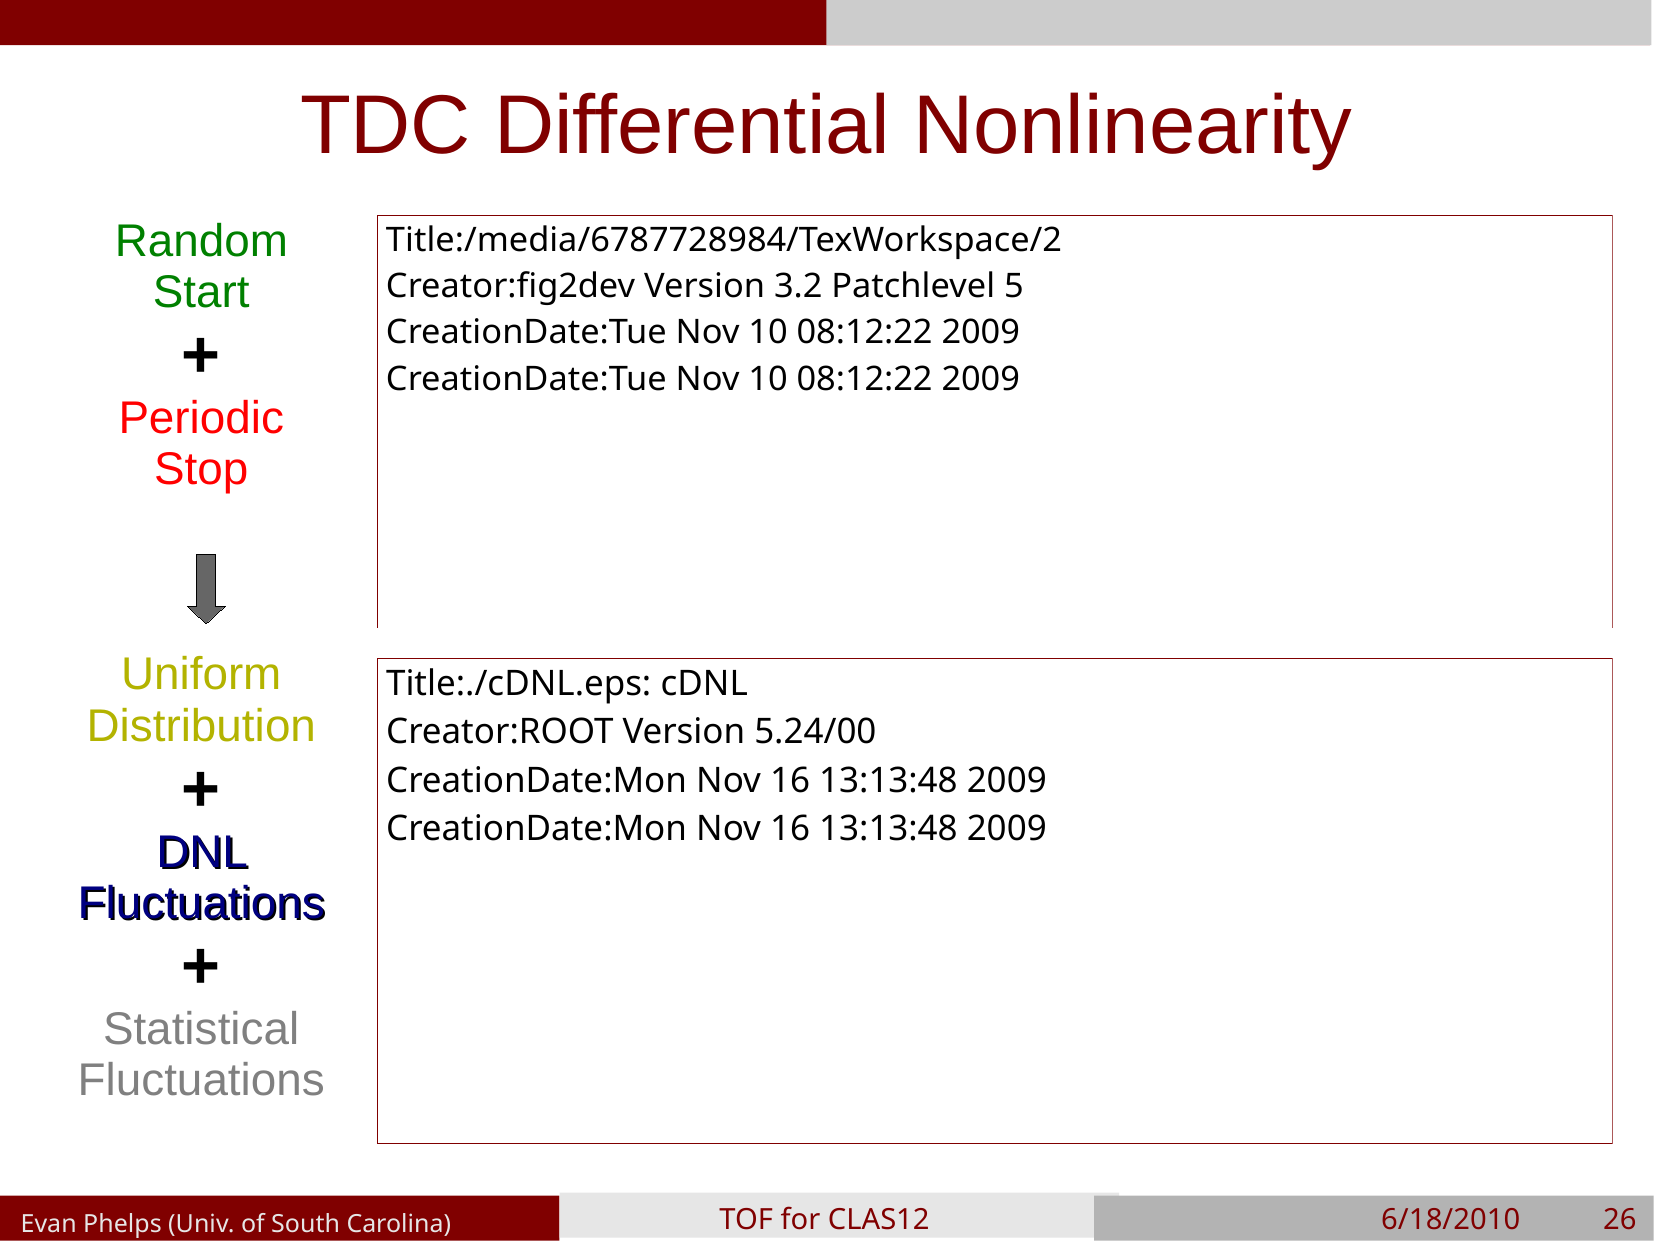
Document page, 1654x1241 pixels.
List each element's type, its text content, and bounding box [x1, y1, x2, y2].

text_box [187, 554, 226, 624]
picture [375, 656, 1613, 1144]
text_box Random Start + Periodic Stop Uniform Distribution + DNL Fluctuations + Statistical Fluctuations [51, 207, 352, 1113]
title TDC Differential Nonlinearity [82, 62, 1571, 187]
picture [375, 213, 1613, 628]
